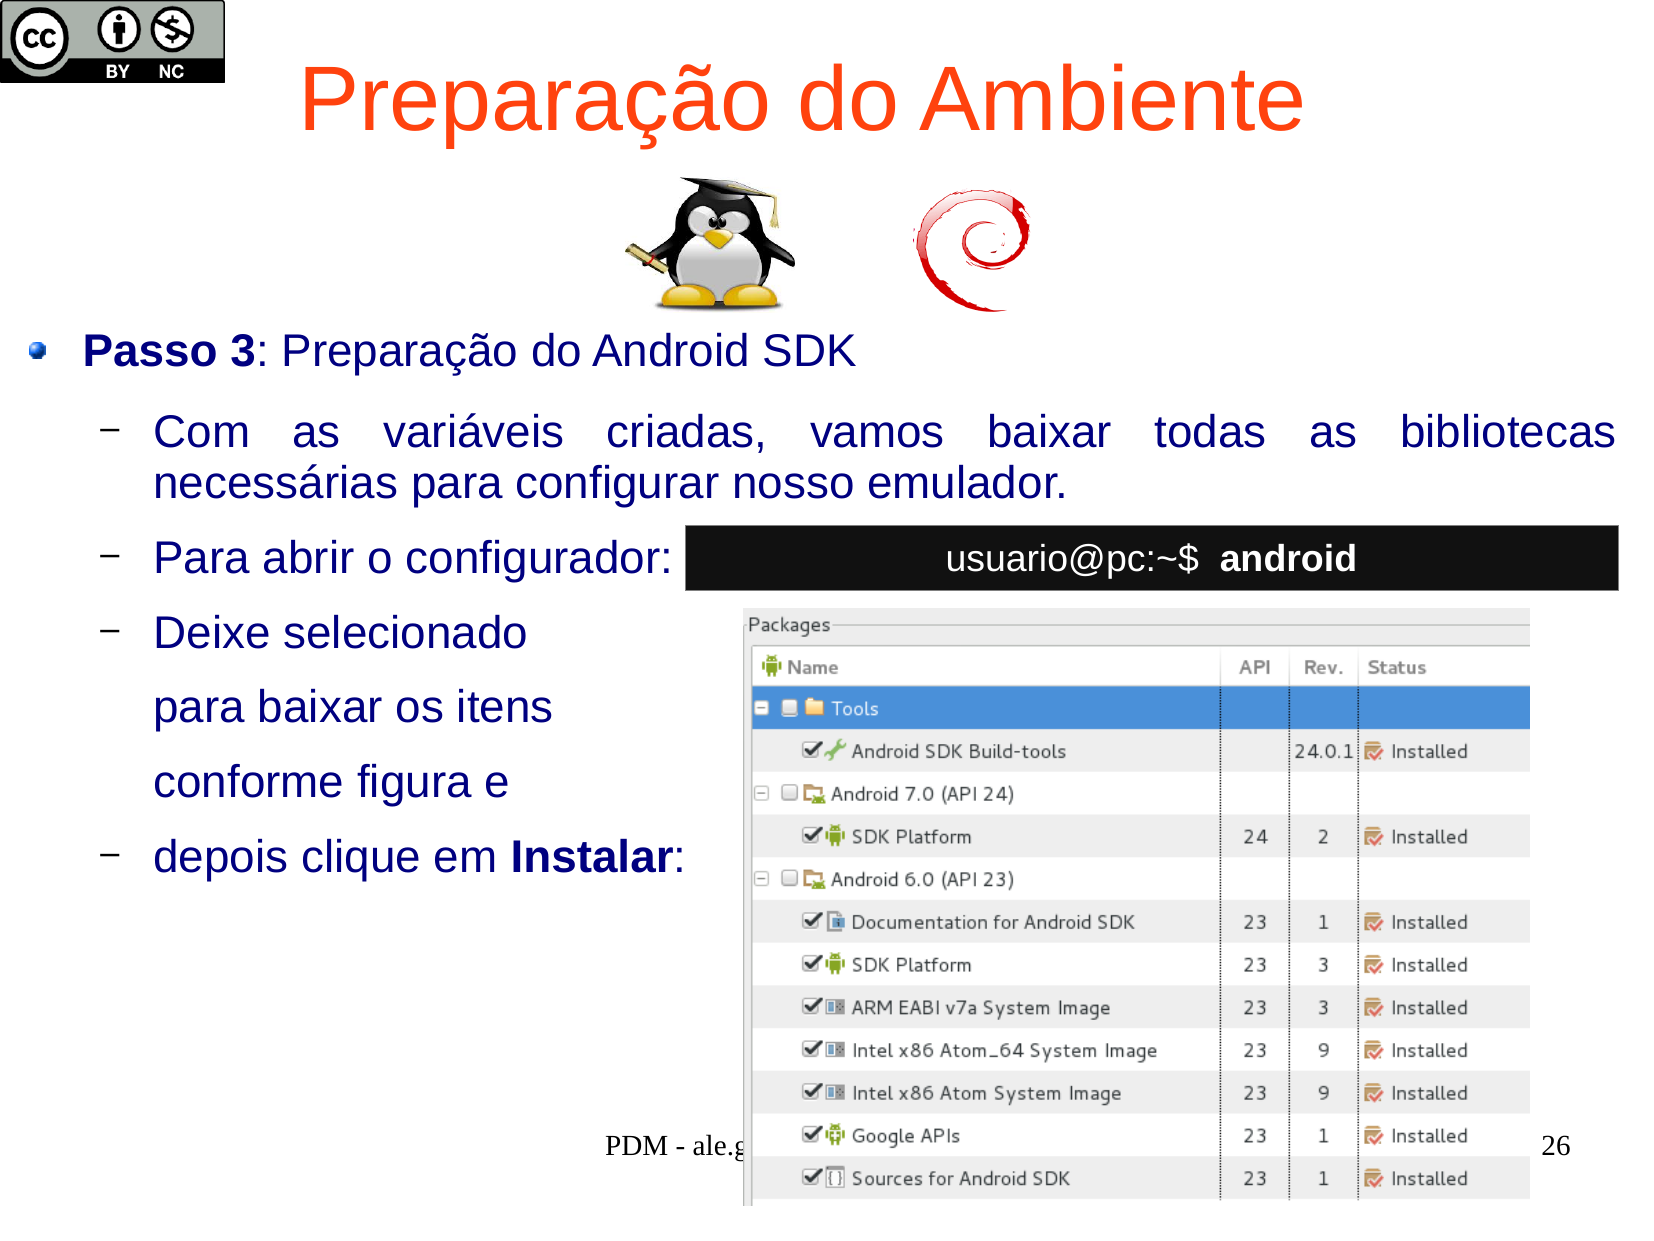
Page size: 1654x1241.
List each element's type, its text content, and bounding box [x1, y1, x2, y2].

picture [743, 608, 1530, 1206]
picture [625, 177, 795, 313]
picture [0, 0, 225, 83]
list Passo 3: Preparação do Android SDK Com as variáveis criadas, vamos baixar todas as bibliotecas necessárias para configurar nosso emulador. Para abrir o configurador: Deixe selecionado para baixar os itens conforme figura e depois clique em Instalar: [11, 324, 1619, 969]
title Preparação do Ambiente [59, 31, 1548, 166]
text_box usuario@pc:~$ android [685, 525, 1619, 591]
picture [897, 188, 1047, 312]
